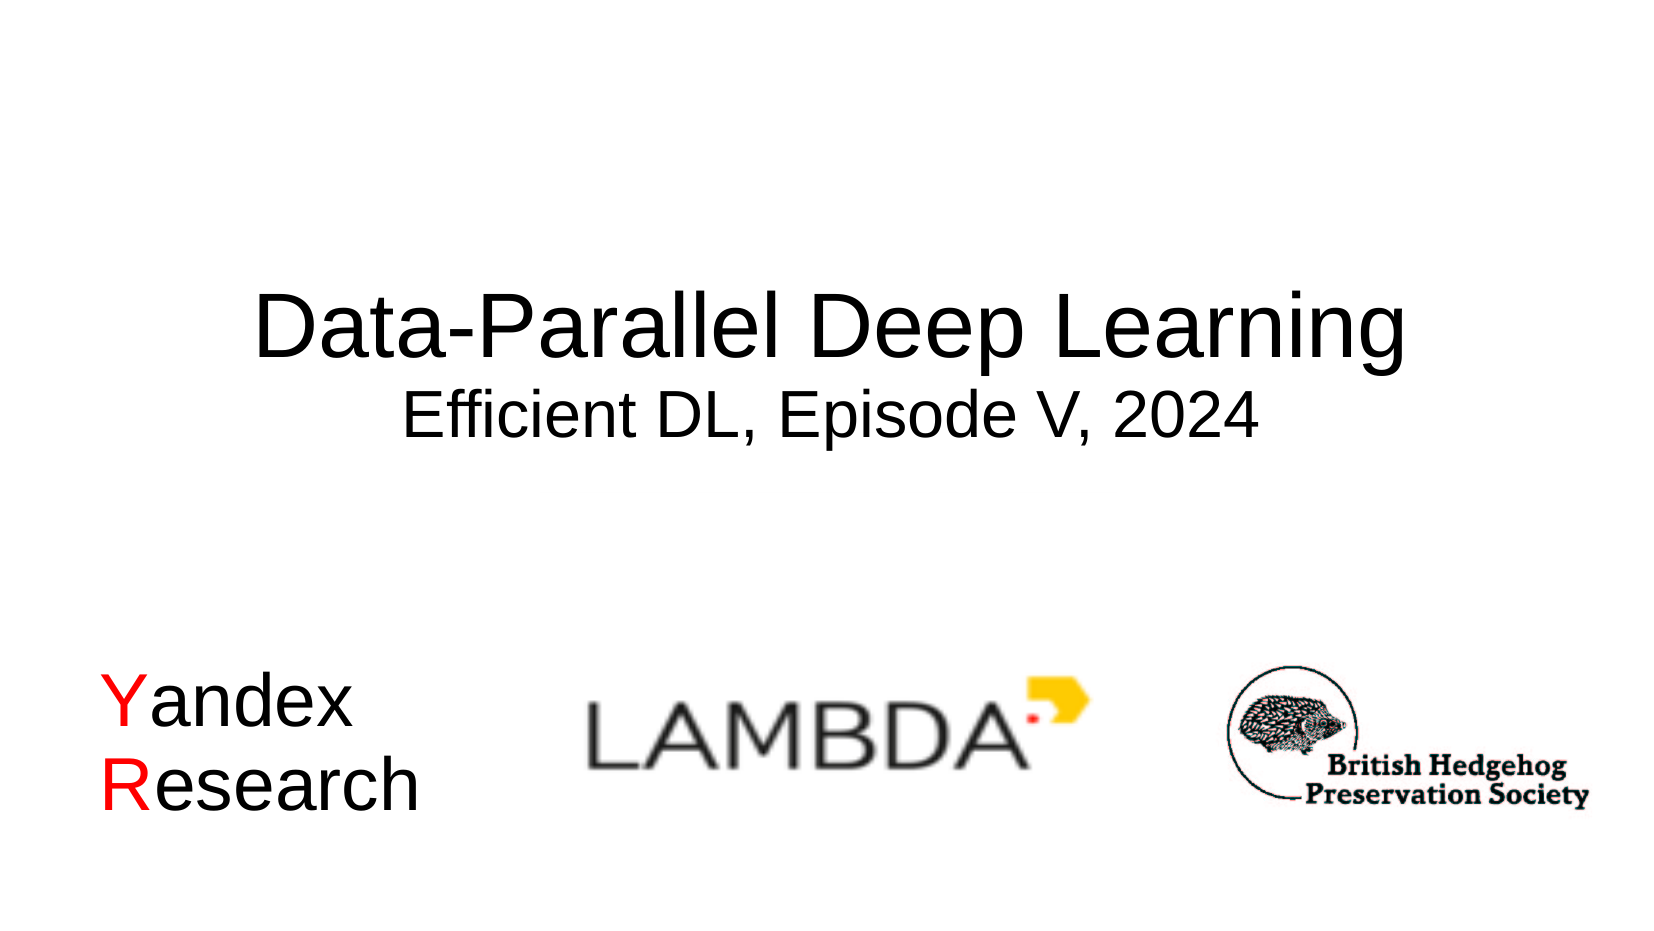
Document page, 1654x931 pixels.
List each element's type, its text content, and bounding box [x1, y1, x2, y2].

picture [1169, 602, 1654, 931]
text_box Yandex Research [85, 651, 564, 872]
text_box Data-Parallel Deep Learning Efficient DL, Episode V, 2024 [0, 157, 1654, 569]
picture [540, 569, 1117, 931]
